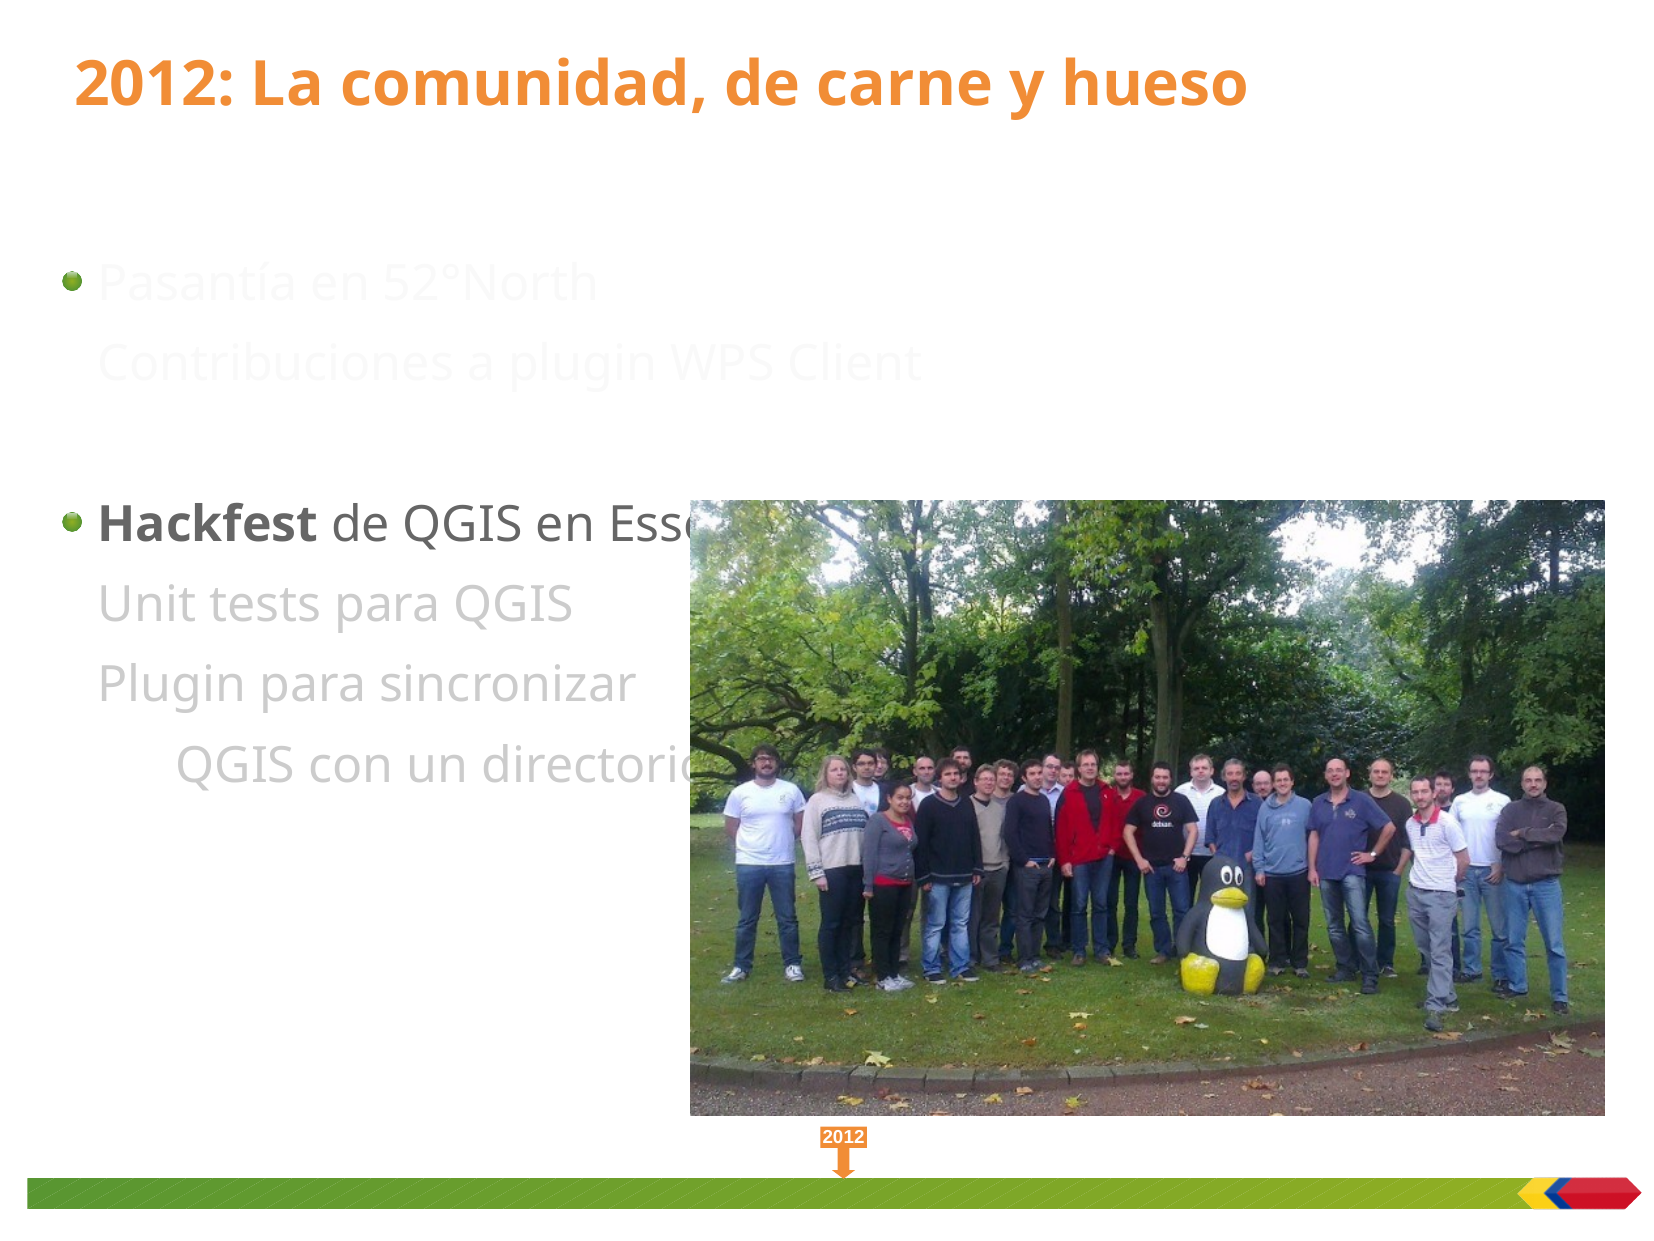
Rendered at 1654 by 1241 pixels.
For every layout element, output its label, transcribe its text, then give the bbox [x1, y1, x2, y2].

text_box Pasantía en 52°North Contribuciones a plugin WPS Client Hackfest de QGIS en Essen, Alemania Unit tests para QGIS Plugin para sincronizar QGIS con un directorio [46, 159, 1605, 1118]
text_box [27, 1178, 1532, 1209]
text_box 2012 [820, 1126, 867, 1179]
picture [1517, 1131, 1642, 1241]
picture [690, 500, 1605, 1116]
title 2012: La comunidad, de carne y hueso [74, 45, 1599, 118]
